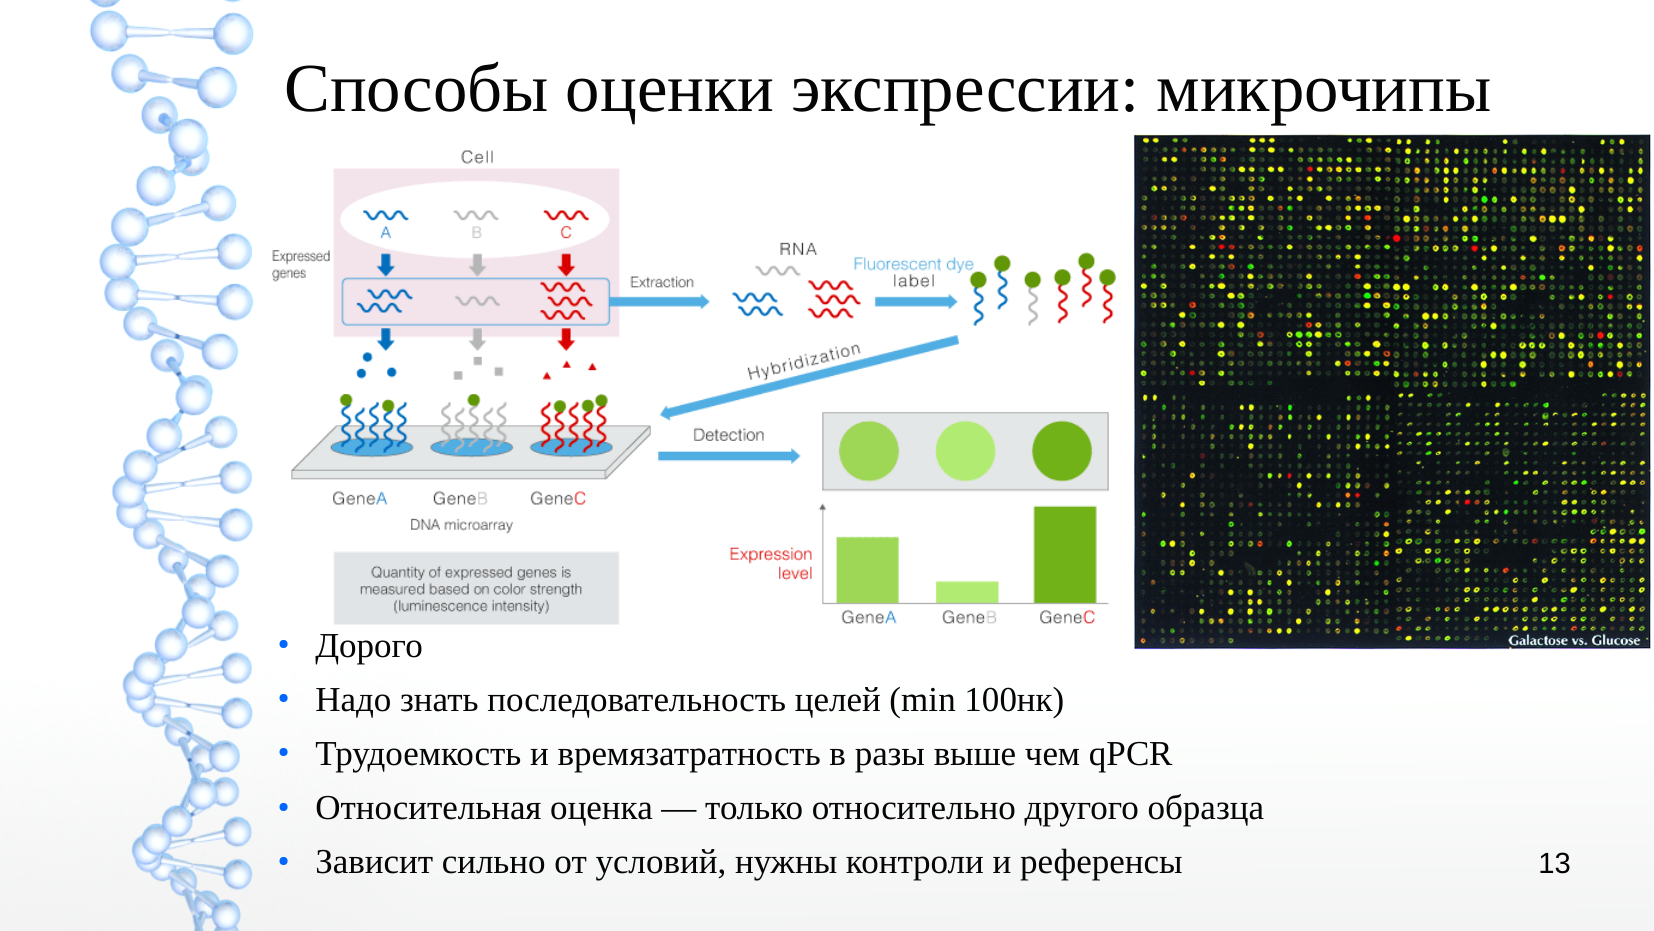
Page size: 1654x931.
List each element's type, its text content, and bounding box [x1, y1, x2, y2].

picture [0, 0, 1654, 931]
list Дорого Надо знать последовательность целей (min 100нк) Трудоемкость и времязатратность в разы выше чем qPCR Относительная оценка — только относительно другого образца Зависит сильно от условий, нужны контроли и референсы [265, 625, 1595, 886]
title Способы оценки экспрессии: микрочипы [224, 11, 1554, 166]
